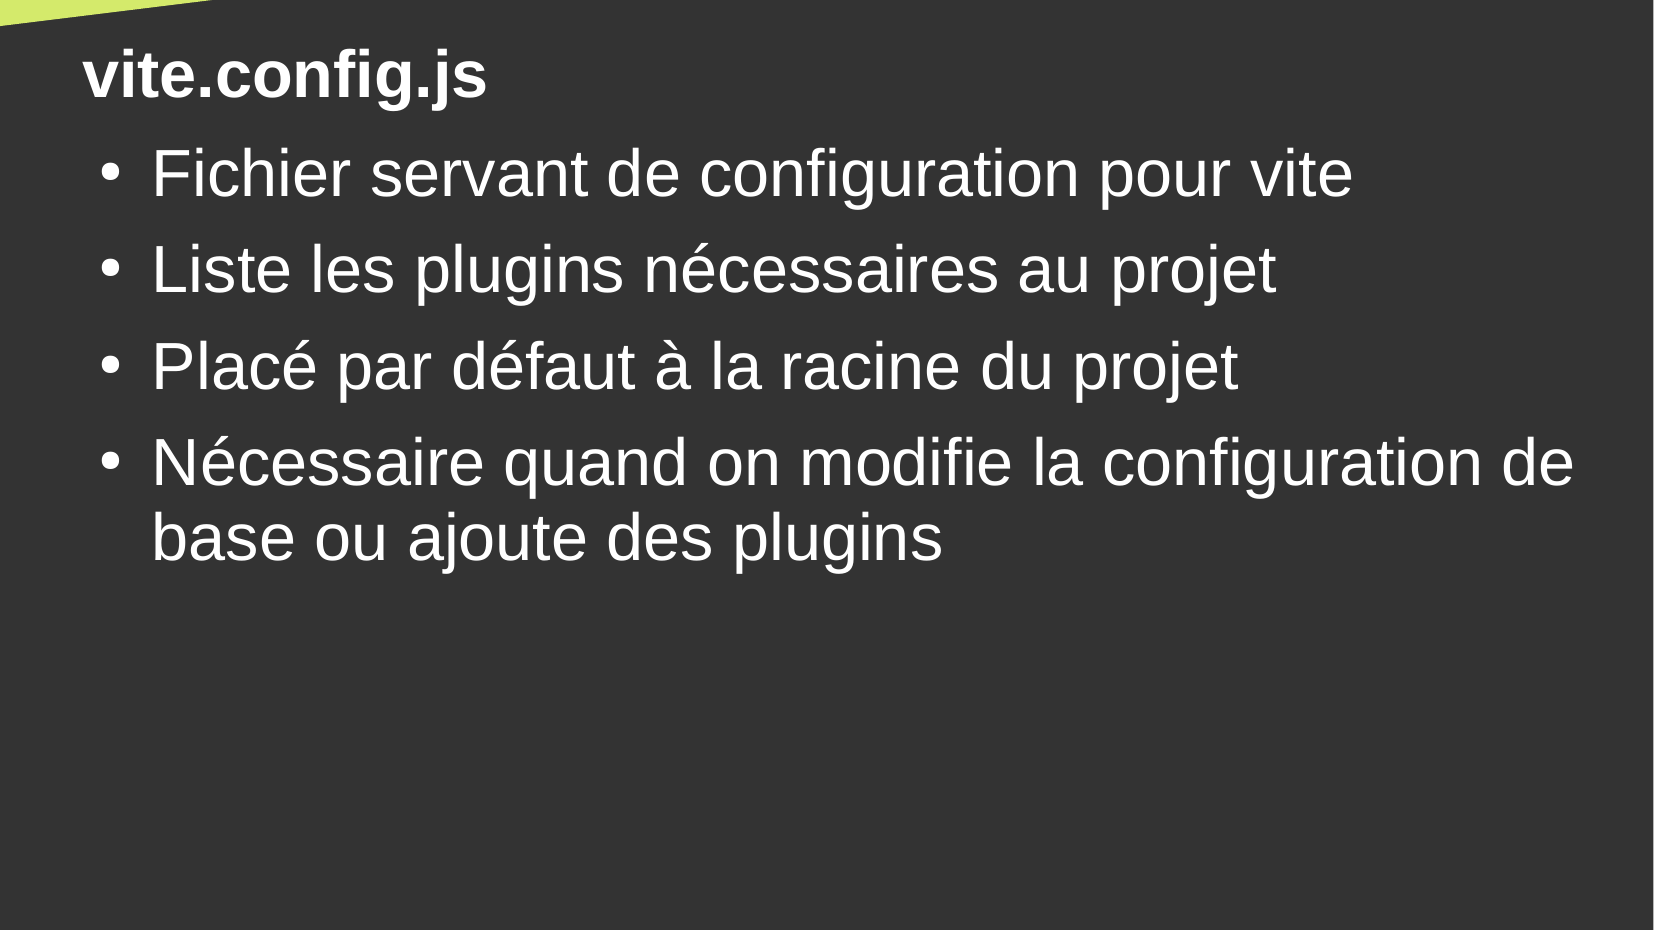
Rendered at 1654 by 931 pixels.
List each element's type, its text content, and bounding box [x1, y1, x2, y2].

title vite.config.js [82, 37, 1571, 114]
list Fichier servant de configuration pour vite Liste les plugins nécessaires au projet Placé par défaut à la racine du projet Nécessaire quand on modifie la configuration de base ou ajoute des plugins [80, 135, 1620, 886]
text_box [0, 0, 213, 27]
